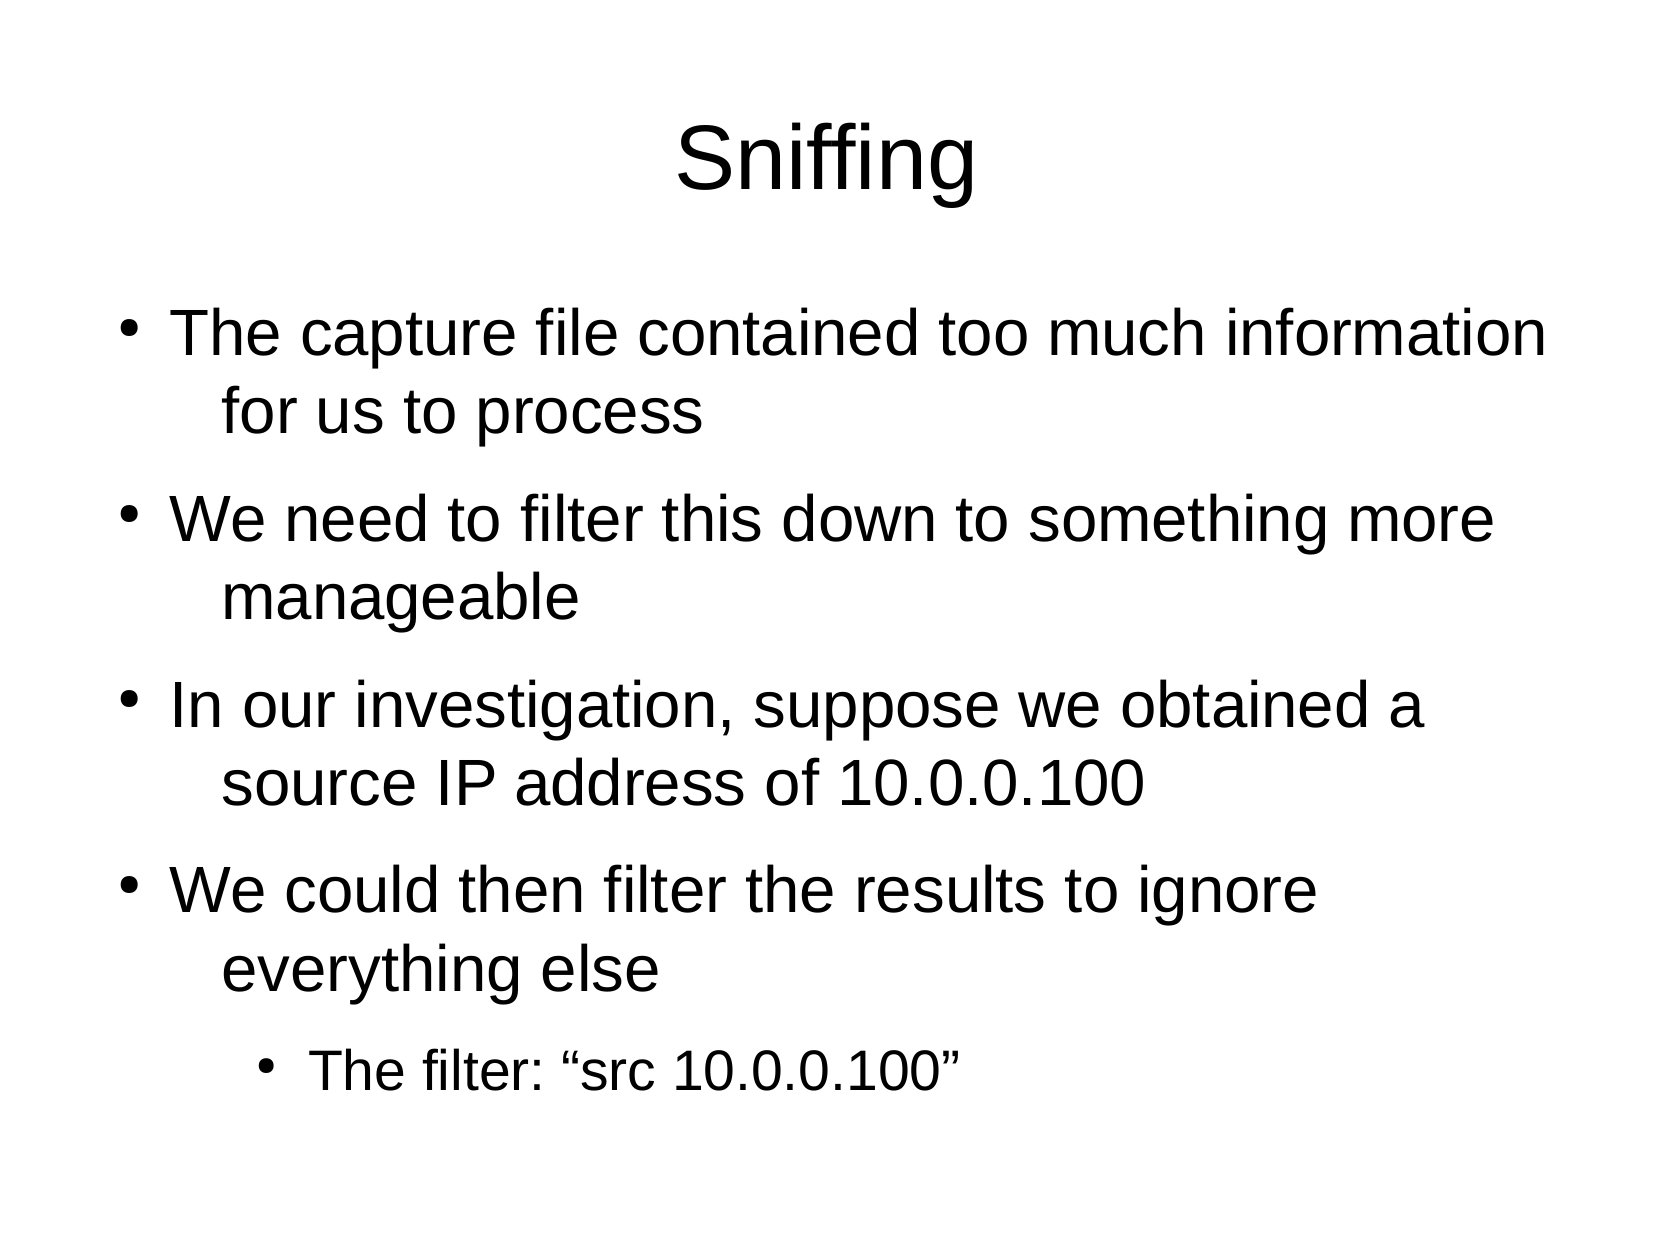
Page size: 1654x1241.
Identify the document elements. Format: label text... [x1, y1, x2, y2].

title Sniffing [82, 49, 1571, 257]
list The capture file contained too much information for us to process We need to filter this down to something more manageable In our investigation, suppose we obtained a source IP address of 10.0.0.100 We could then filter the results to ignore everything else The filter: “src 10.0.0.100” [82, 290, 1571, 1109]
